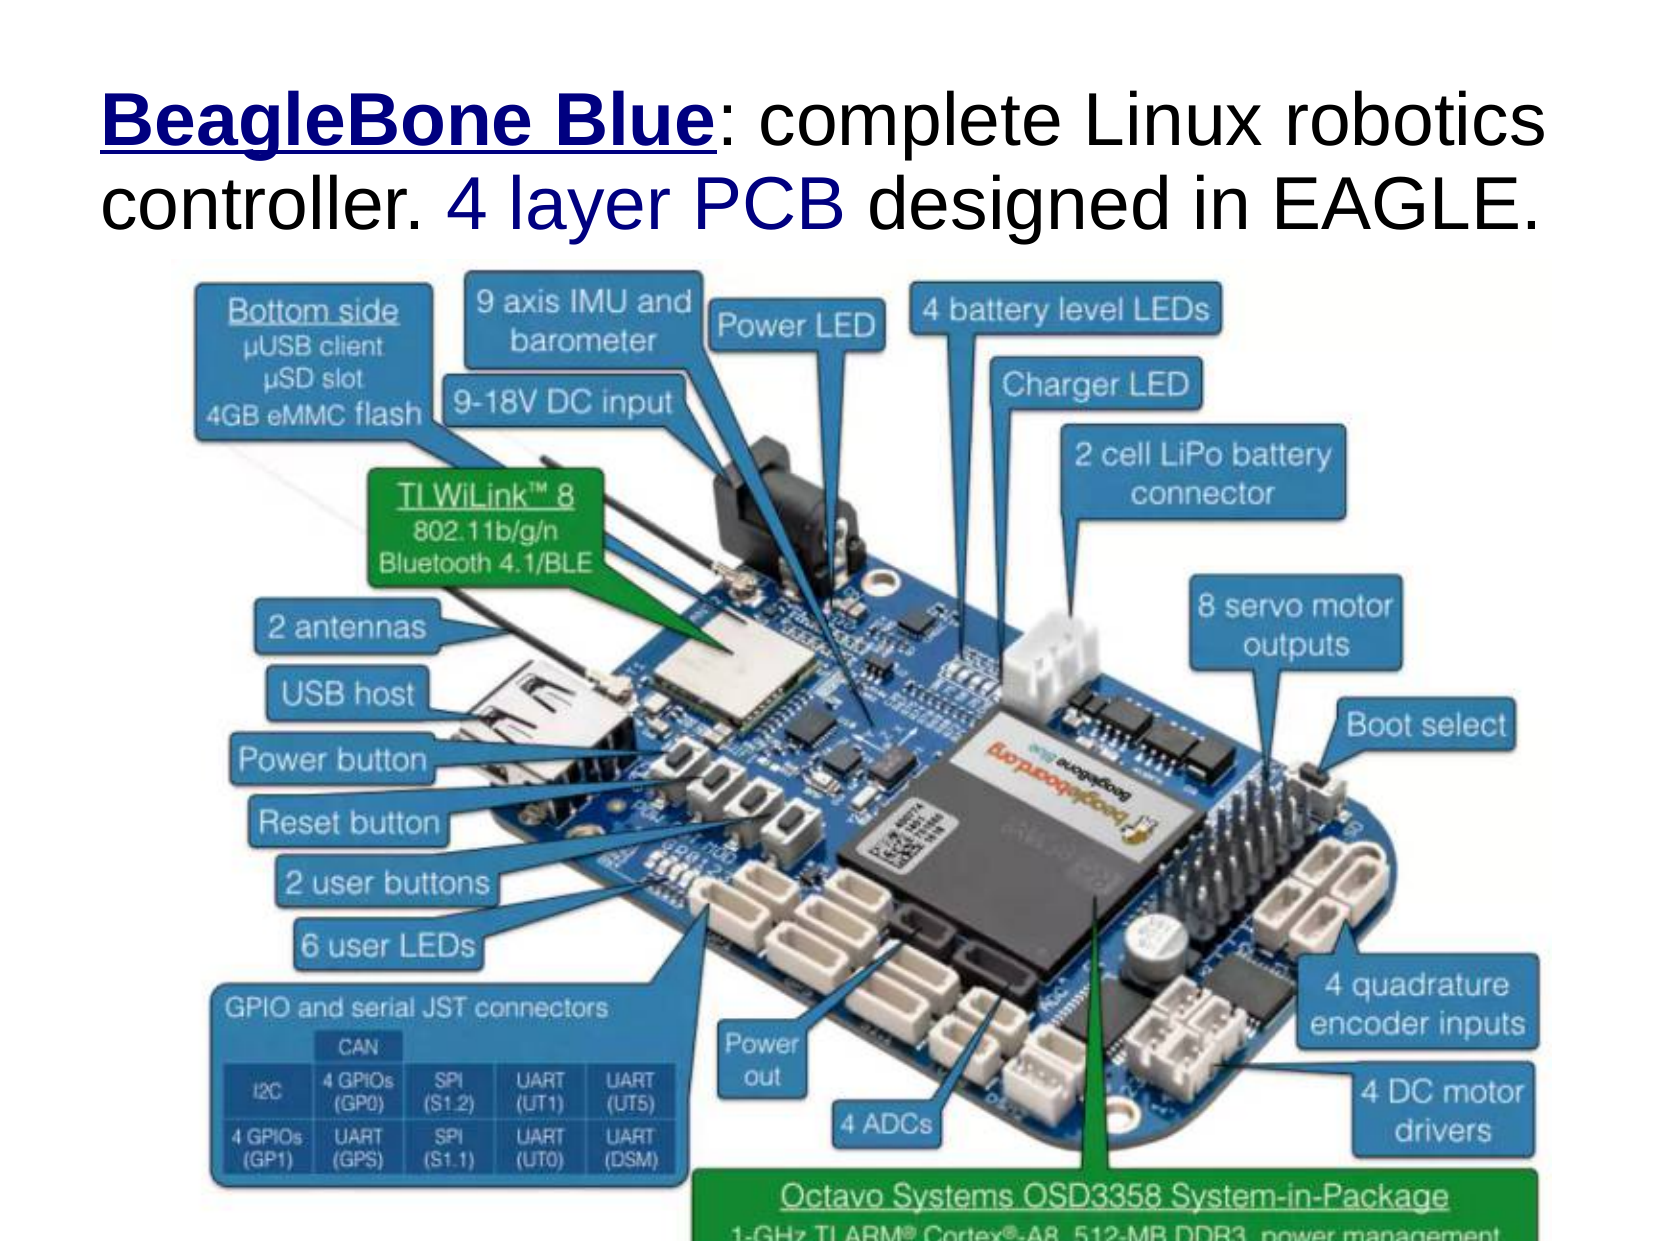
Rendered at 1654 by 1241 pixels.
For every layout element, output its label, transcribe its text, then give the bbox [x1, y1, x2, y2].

picture [171, 259, 1552, 1241]
list BeagleBone Blue: complete Linux robotics controller. 4 layer PCB designed in EAGLE. [100, 77, 1589, 797]
